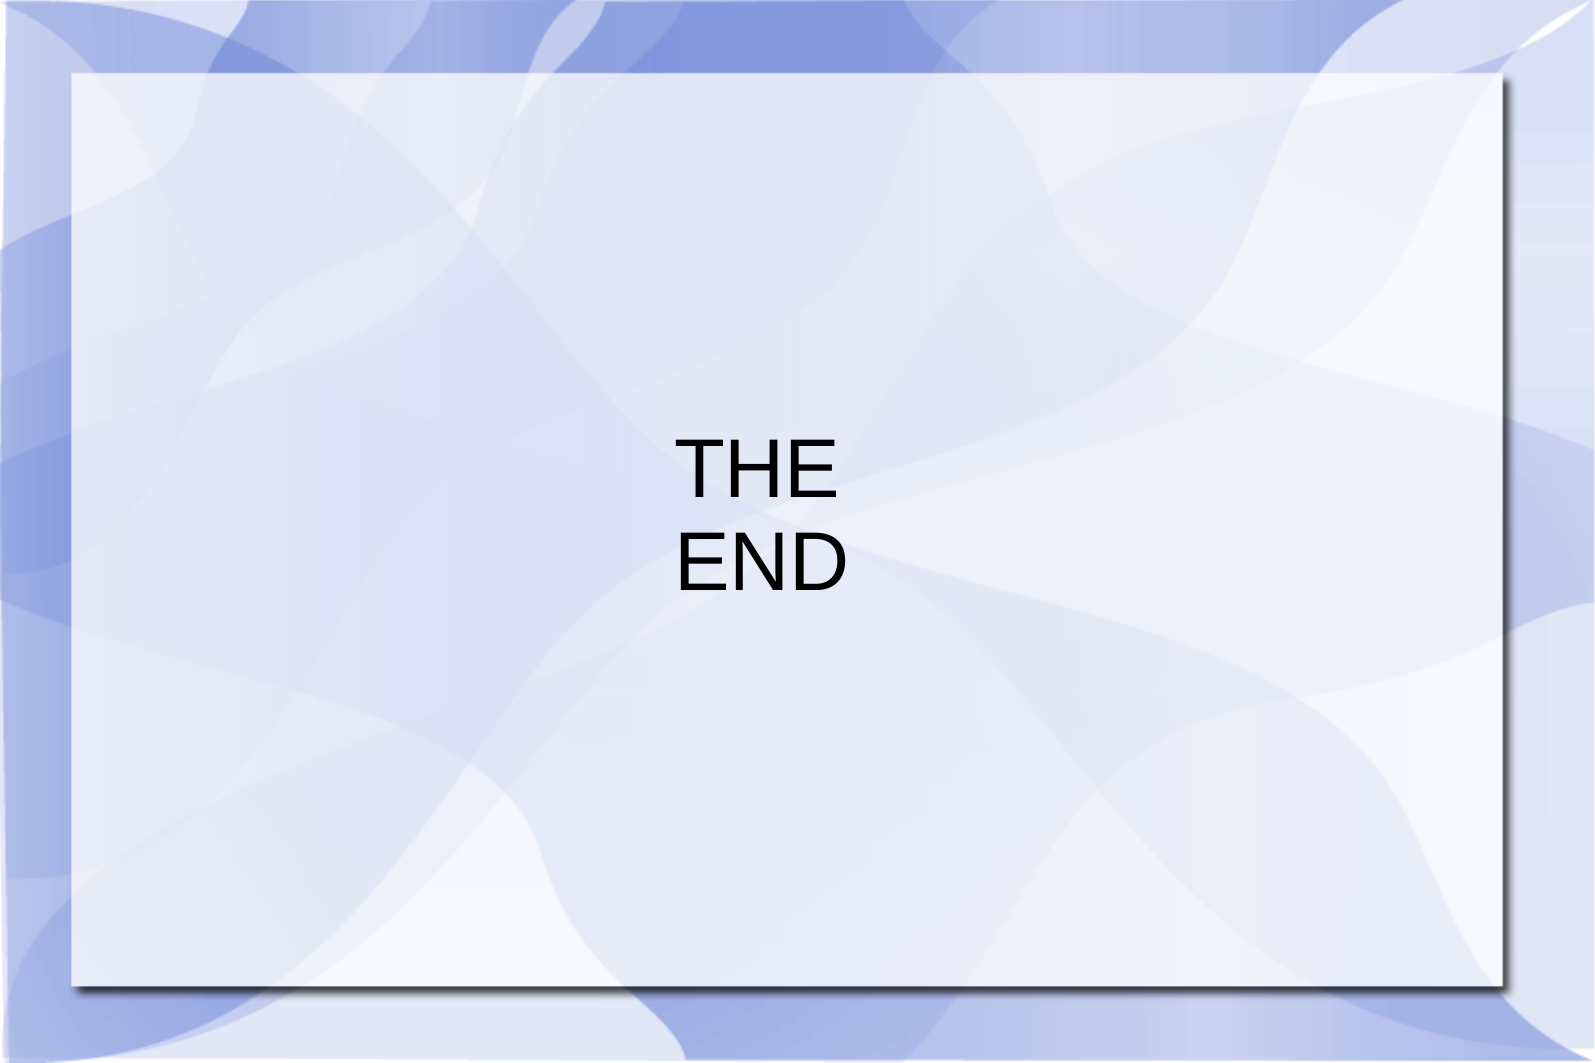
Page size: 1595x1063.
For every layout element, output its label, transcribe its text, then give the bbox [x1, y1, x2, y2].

picture [0, 0, 1595, 1063]
text_box THE END [659, 415, 885, 616]
